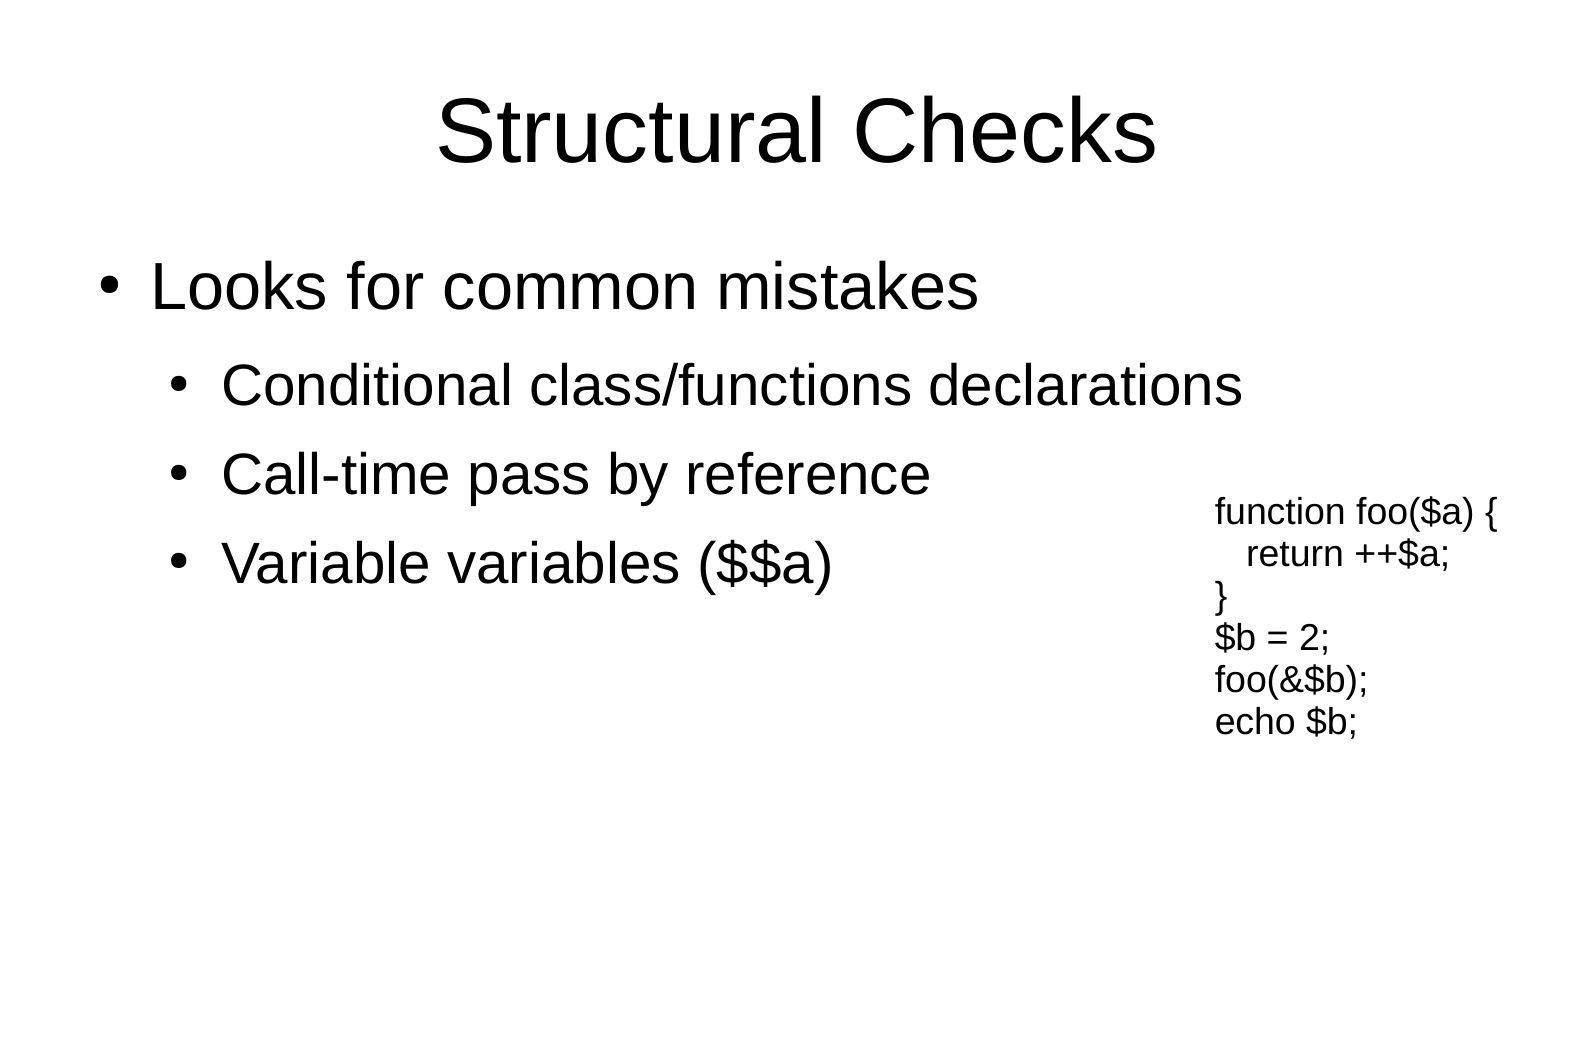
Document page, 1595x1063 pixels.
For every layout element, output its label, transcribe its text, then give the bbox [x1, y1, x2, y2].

title Structural Checks [79, 49, 1515, 213]
list Looks for common mistakes Conditional class/functions declarations Call-time pass by reference Variable variables ($$a) [79, 248, 1501, 938]
text_box function foo($a) { return ++$a; } $b = 2; foo(&$b); echo $b; [1200, 482, 1538, 788]
